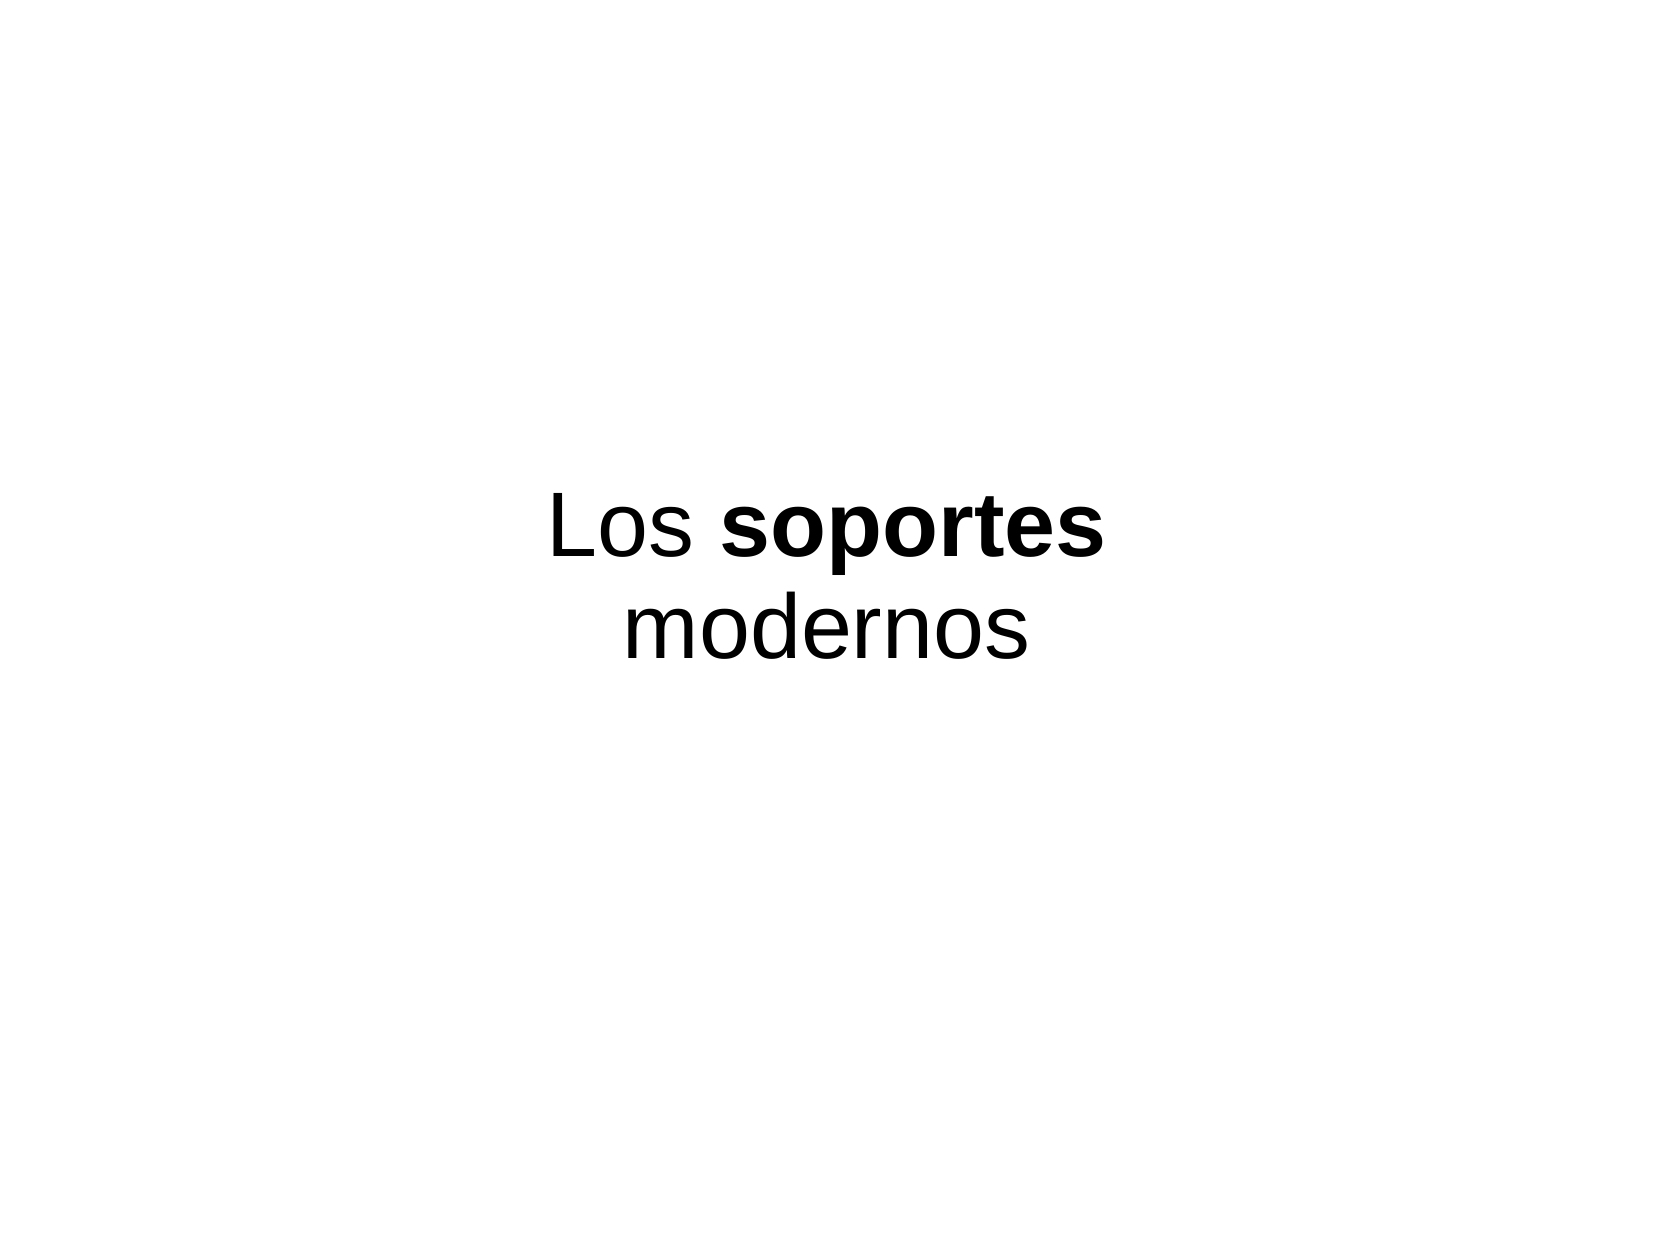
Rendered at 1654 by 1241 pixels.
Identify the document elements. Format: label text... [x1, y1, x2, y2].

title Los soportes modernos [82, 468, 1571, 684]
